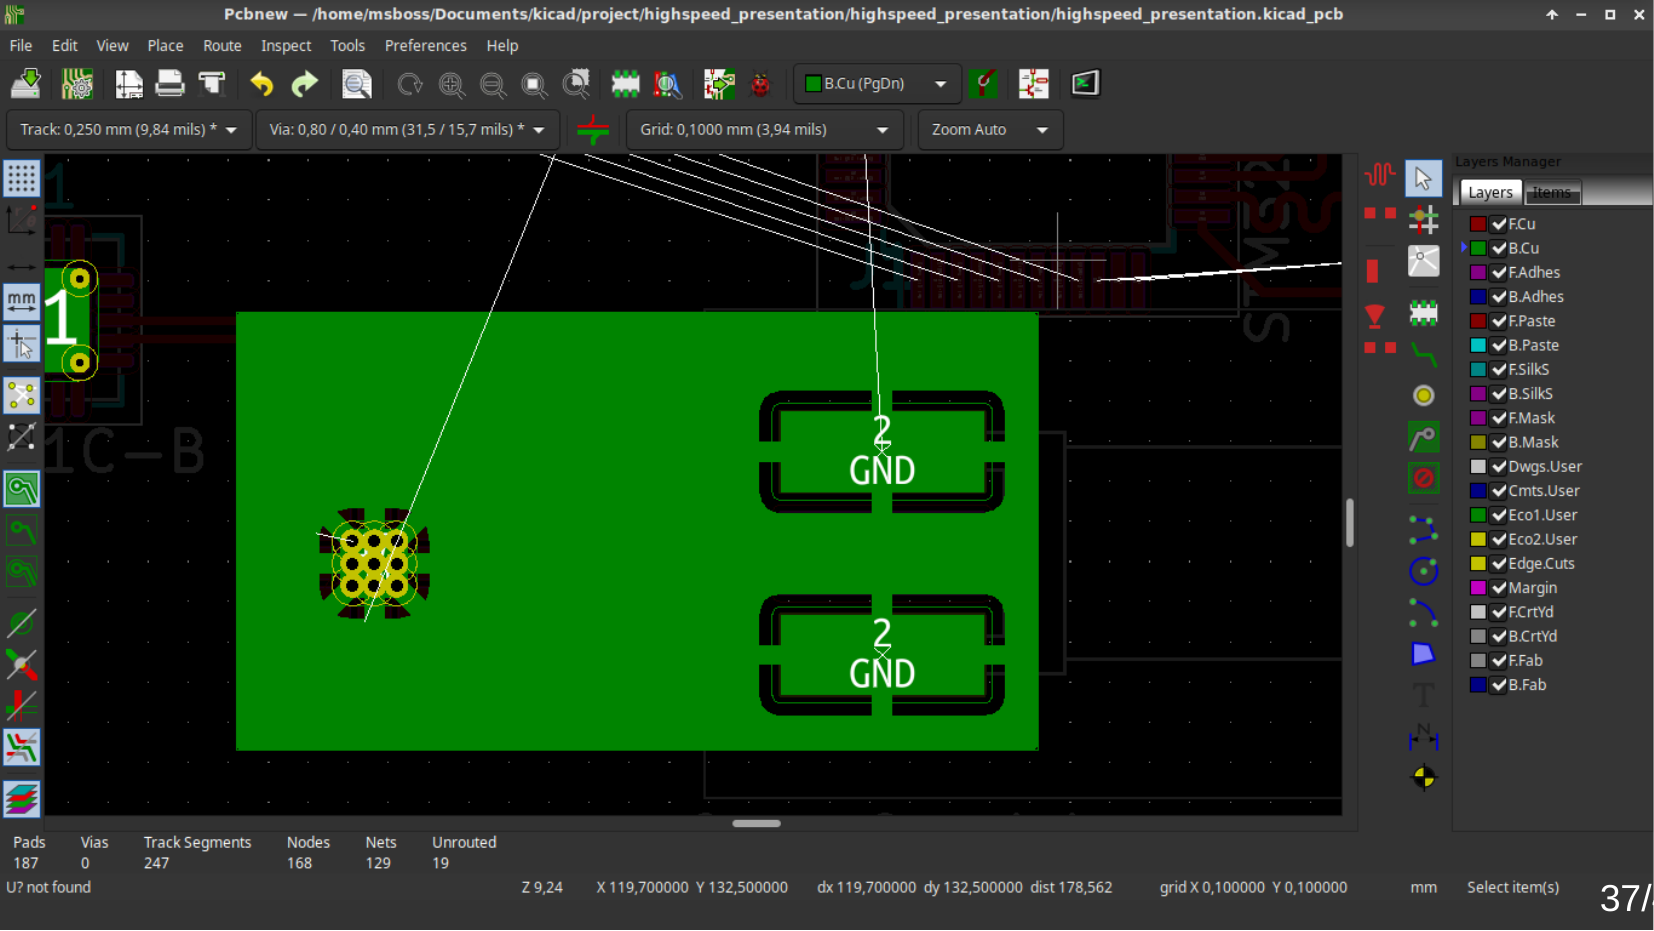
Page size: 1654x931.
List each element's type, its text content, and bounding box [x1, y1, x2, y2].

text_box 1/46 [1515, 870, 1649, 927]
picture [0, 0, 1654, 900]
